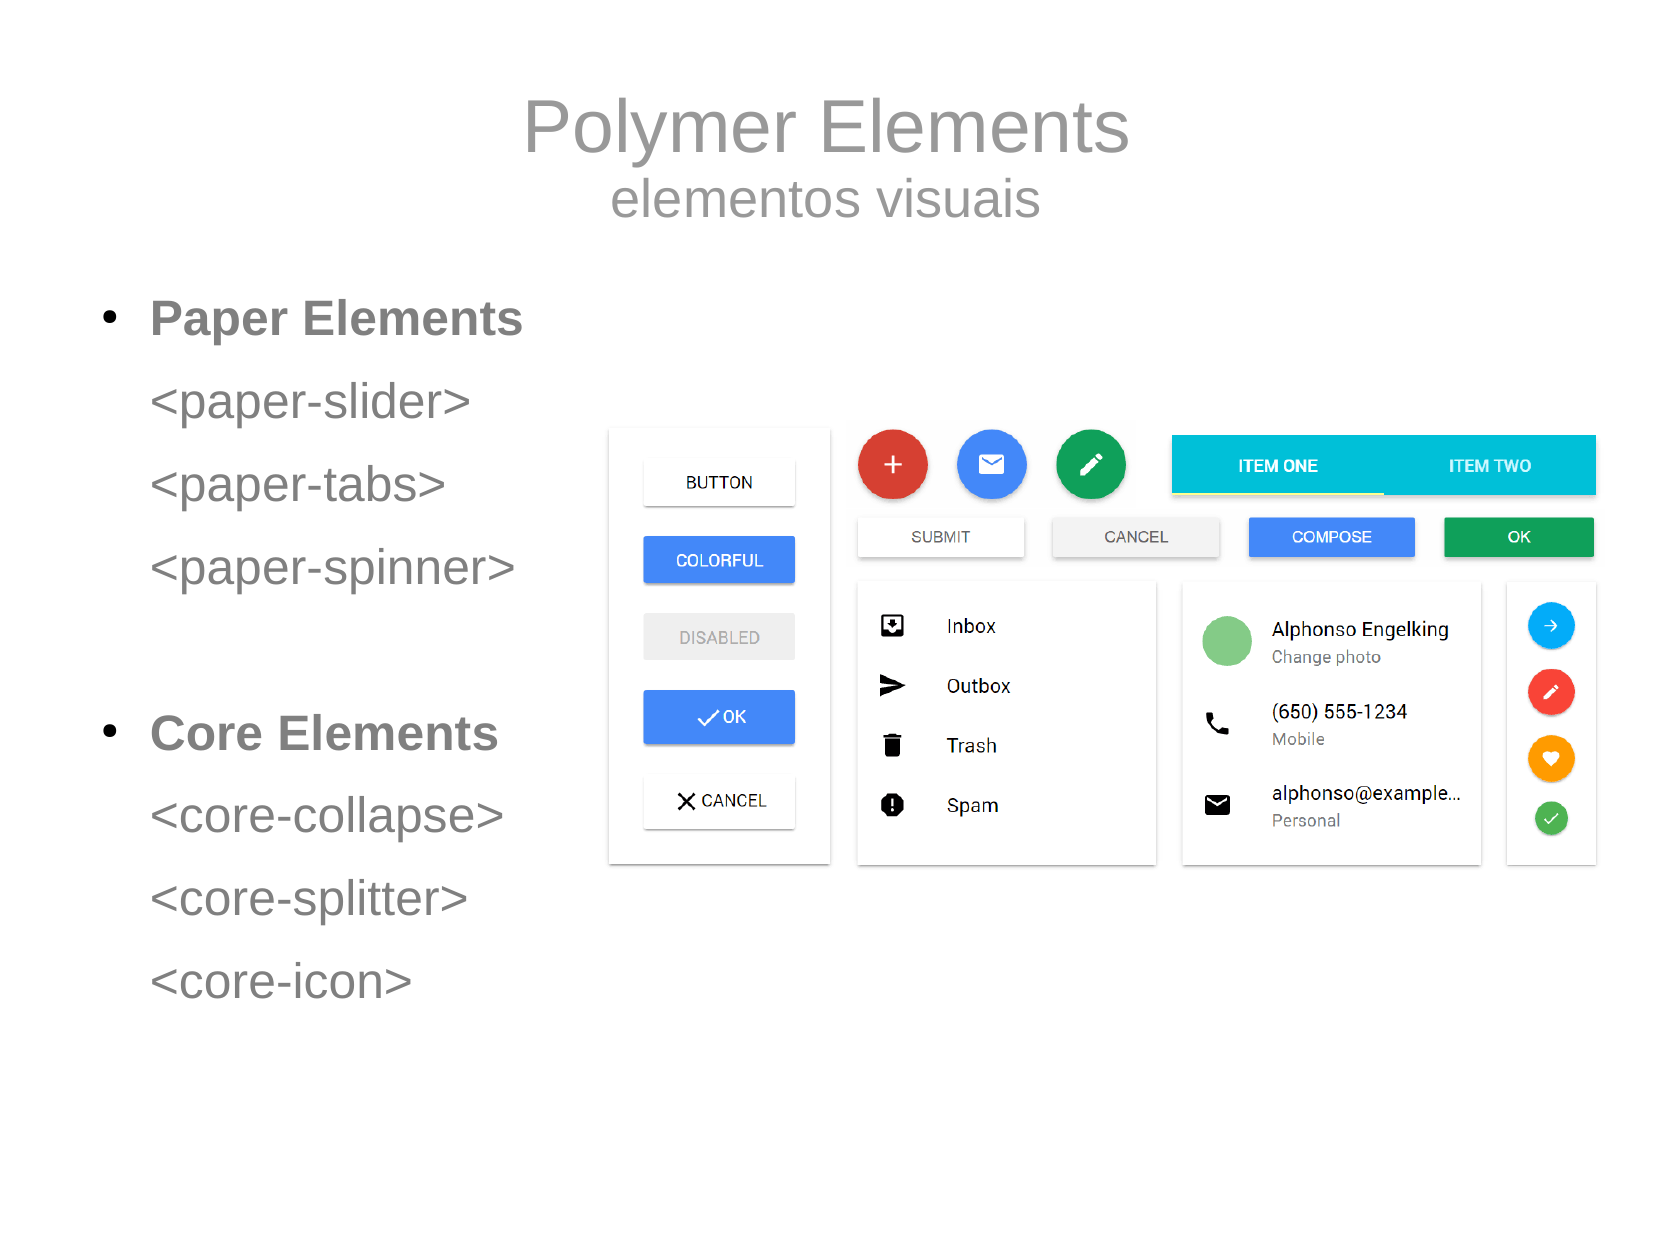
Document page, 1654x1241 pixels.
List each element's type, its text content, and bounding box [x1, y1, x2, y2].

title Polymer Elements elementos visuais [82, 52, 1571, 260]
list Paper Elements <paper-slider> <paper-tabs> <paper-spinner> Core Elements <core-collapse> <core-splitter> <core-icon> [84, 290, 1573, 1010]
picture [600, 415, 1605, 875]
